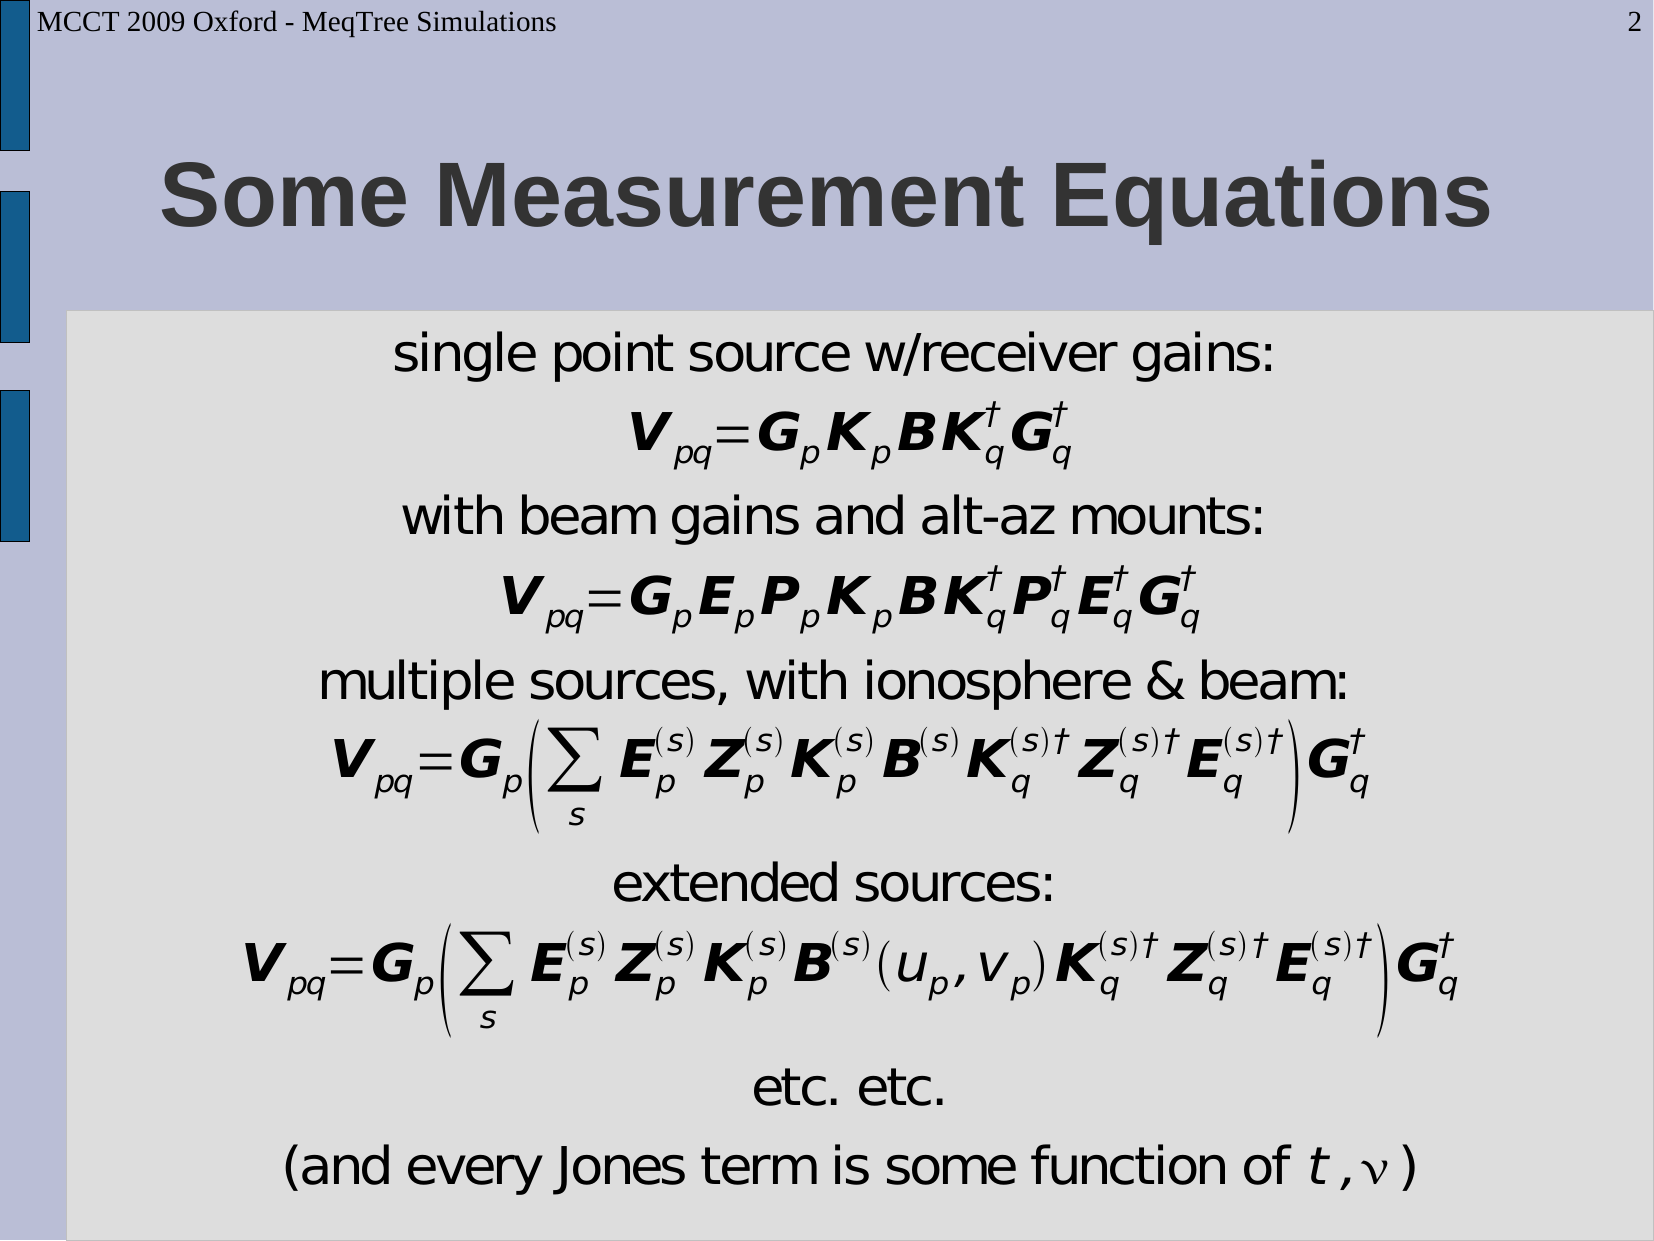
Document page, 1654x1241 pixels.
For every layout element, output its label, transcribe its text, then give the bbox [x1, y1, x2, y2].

chart [234, 310, 1463, 1201]
title Some Measurement Equations [121, 76, 1534, 313]
